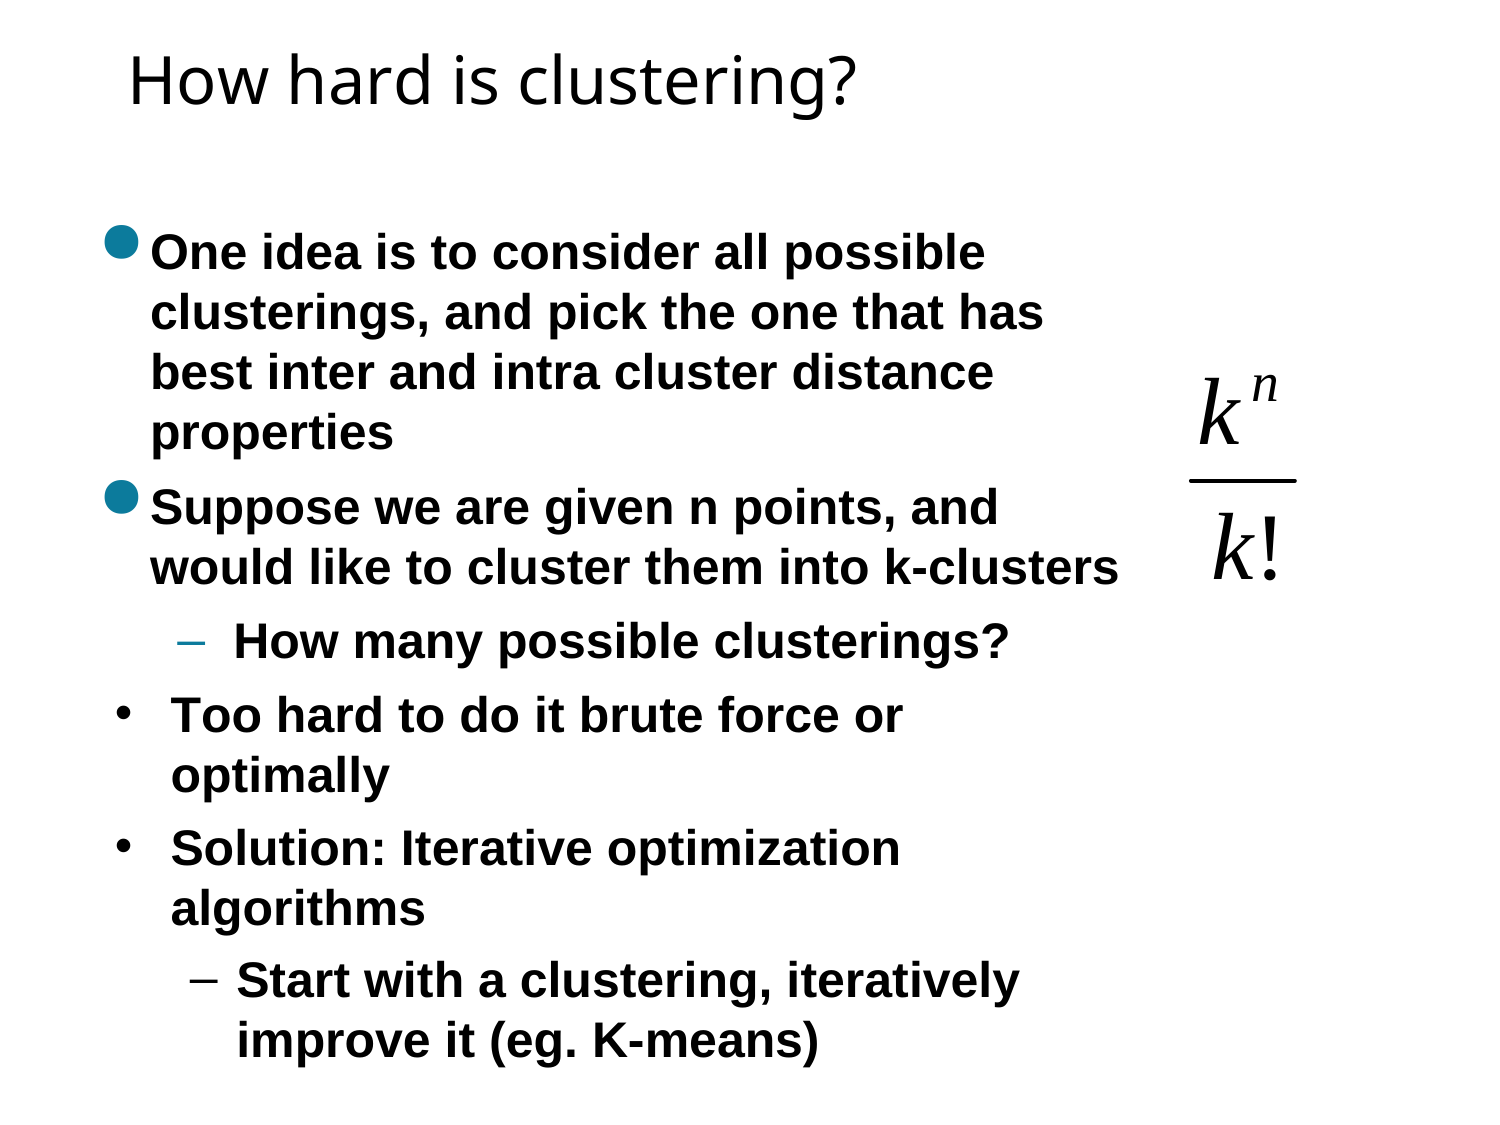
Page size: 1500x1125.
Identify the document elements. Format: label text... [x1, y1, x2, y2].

chart [1175, 337, 1319, 601]
text_box How hard is clustering? [112, 24, 1388, 126]
text_box Too hard to do it brute force or optimally Solution: Iterative optimization algorithms Start with a clustering, iteratively improve it (eg. K-means) [99, 675, 1150, 976]
text_box One idea is to consider all possible clusterings, and pick the one that has best inter and intra cluster distance properties Suppose we are given n points, and would like to cluster them into k-clusters How many possible clusterings? [87, 212, 1138, 888]
